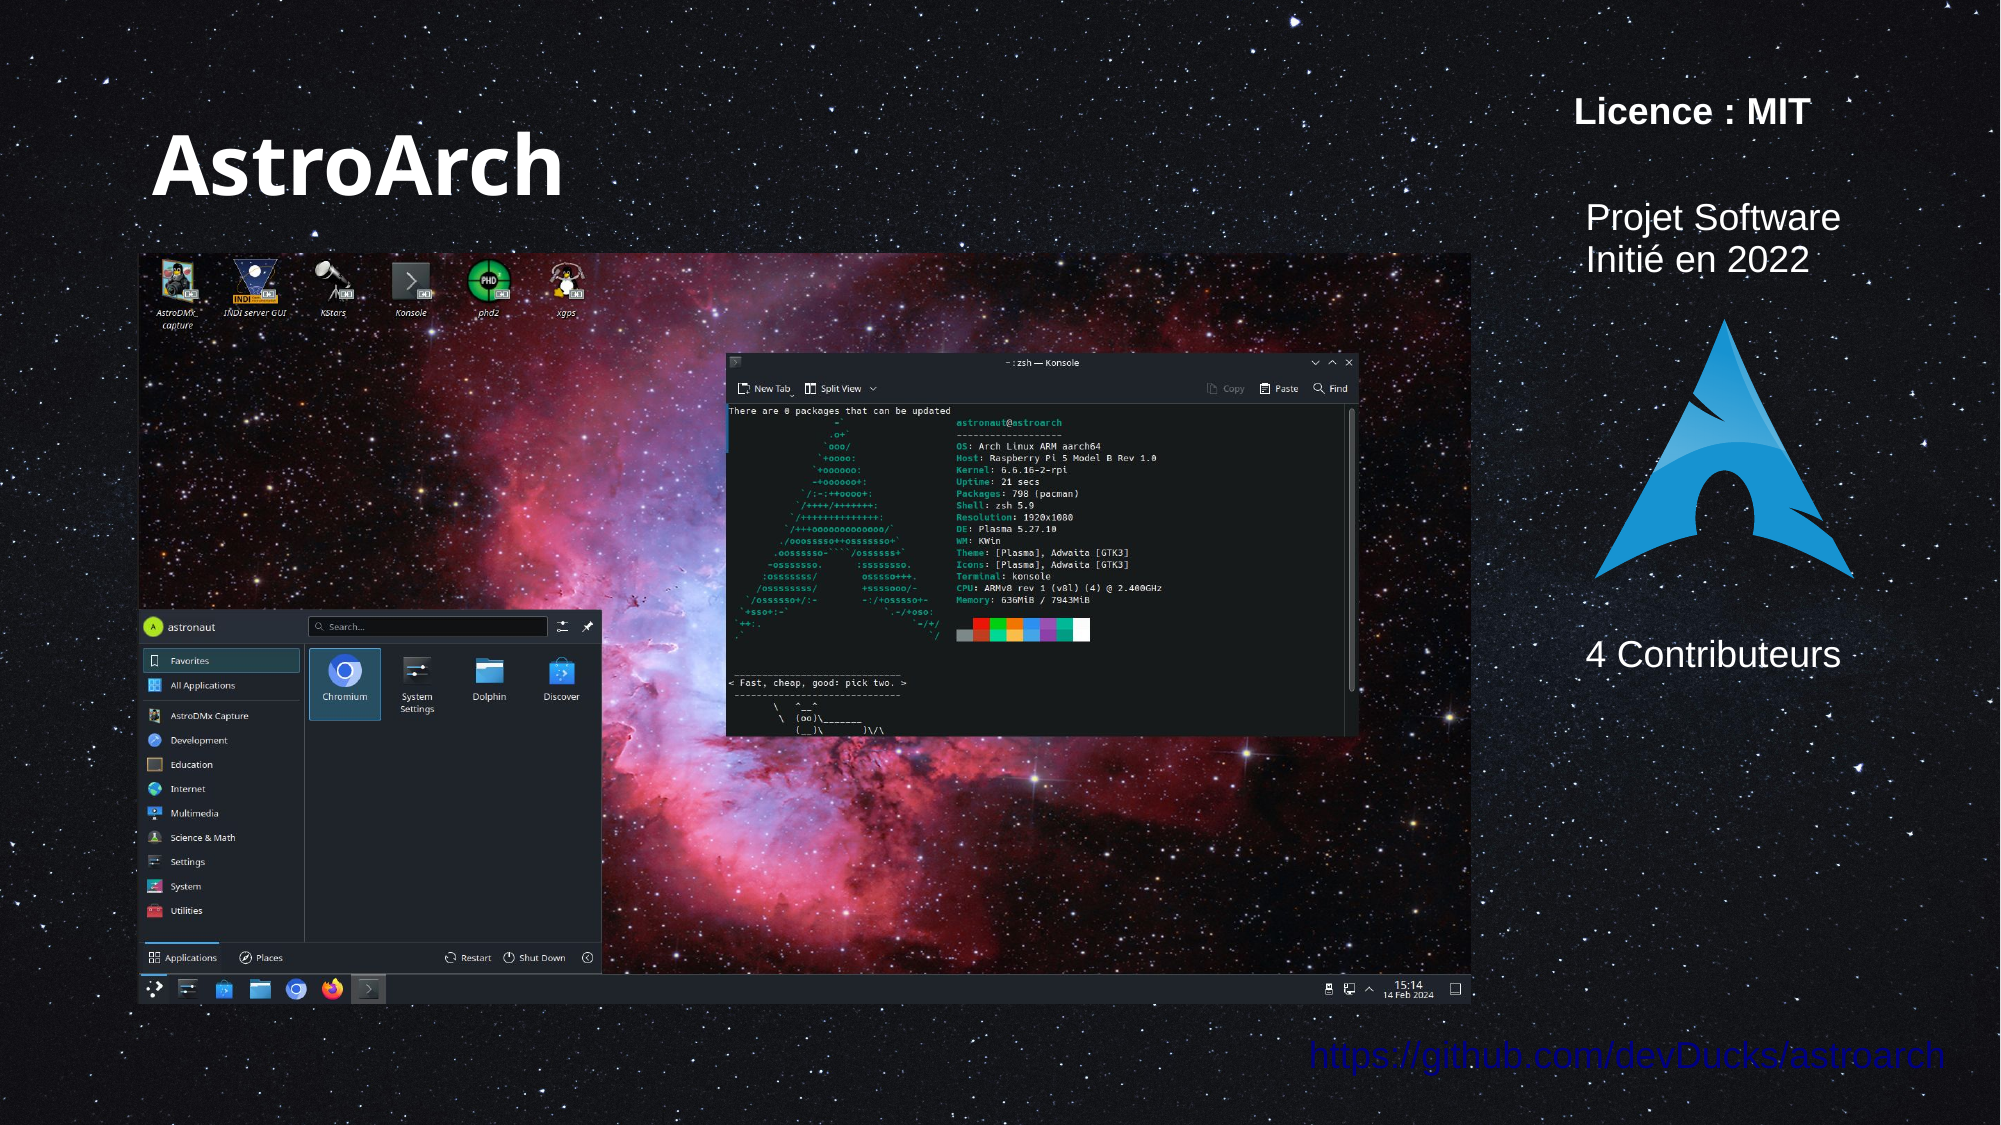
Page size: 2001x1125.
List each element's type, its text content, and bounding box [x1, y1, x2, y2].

picture [0, 0, 2001, 1125]
text_box Projet Software Initié en 2022 [1570, 188, 1890, 319]
text_box Licence : MIT [1559, 82, 1914, 142]
text_box https://github.com/devDucks/astroarch [1293, 1027, 1961, 1125]
text_box 4 Contributeurs [1570, 625, 1914, 697]
title AstroArch [137, 59, 1359, 253]
